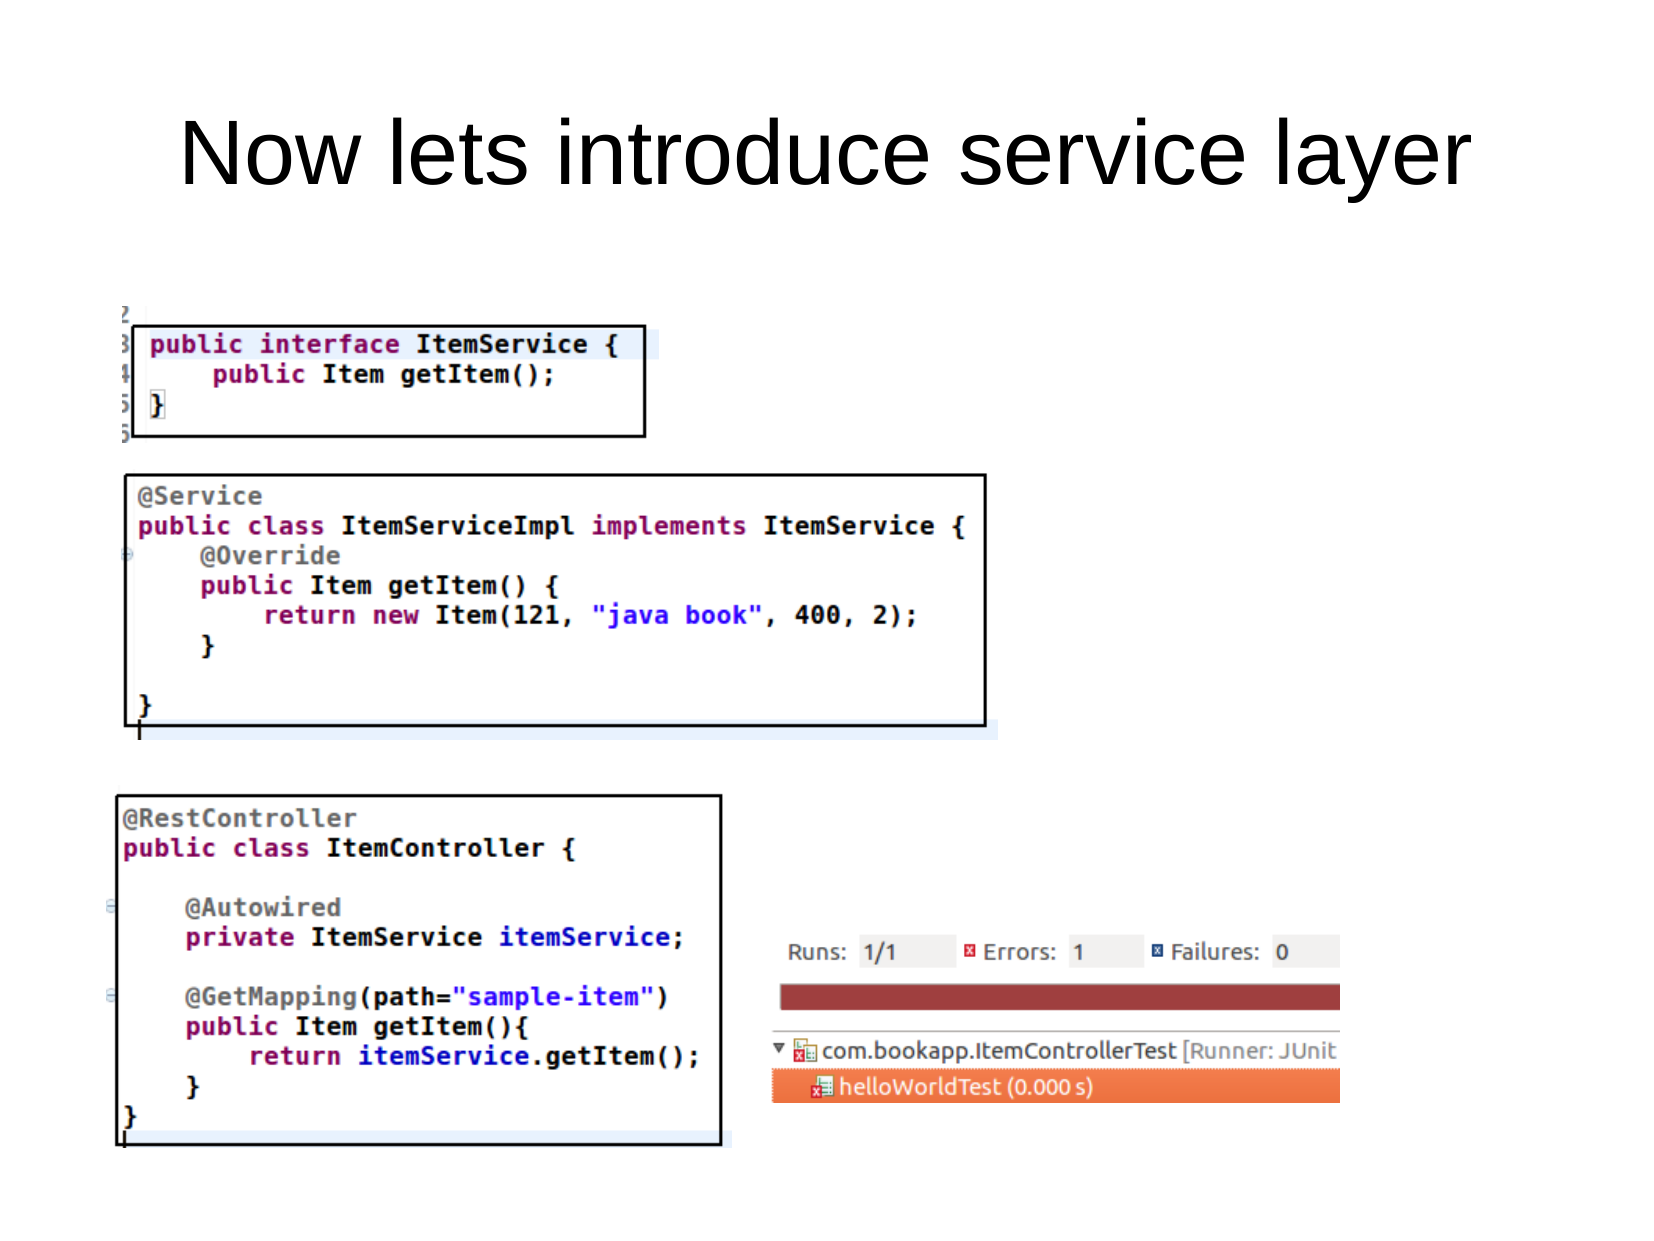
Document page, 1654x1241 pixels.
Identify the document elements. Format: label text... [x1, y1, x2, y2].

picture [122, 306, 659, 443]
picture [769, 924, 1340, 1103]
title Now lets introduce service layer [82, 49, 1571, 257]
picture [106, 785, 732, 1148]
picture [121, 469, 998, 740]
